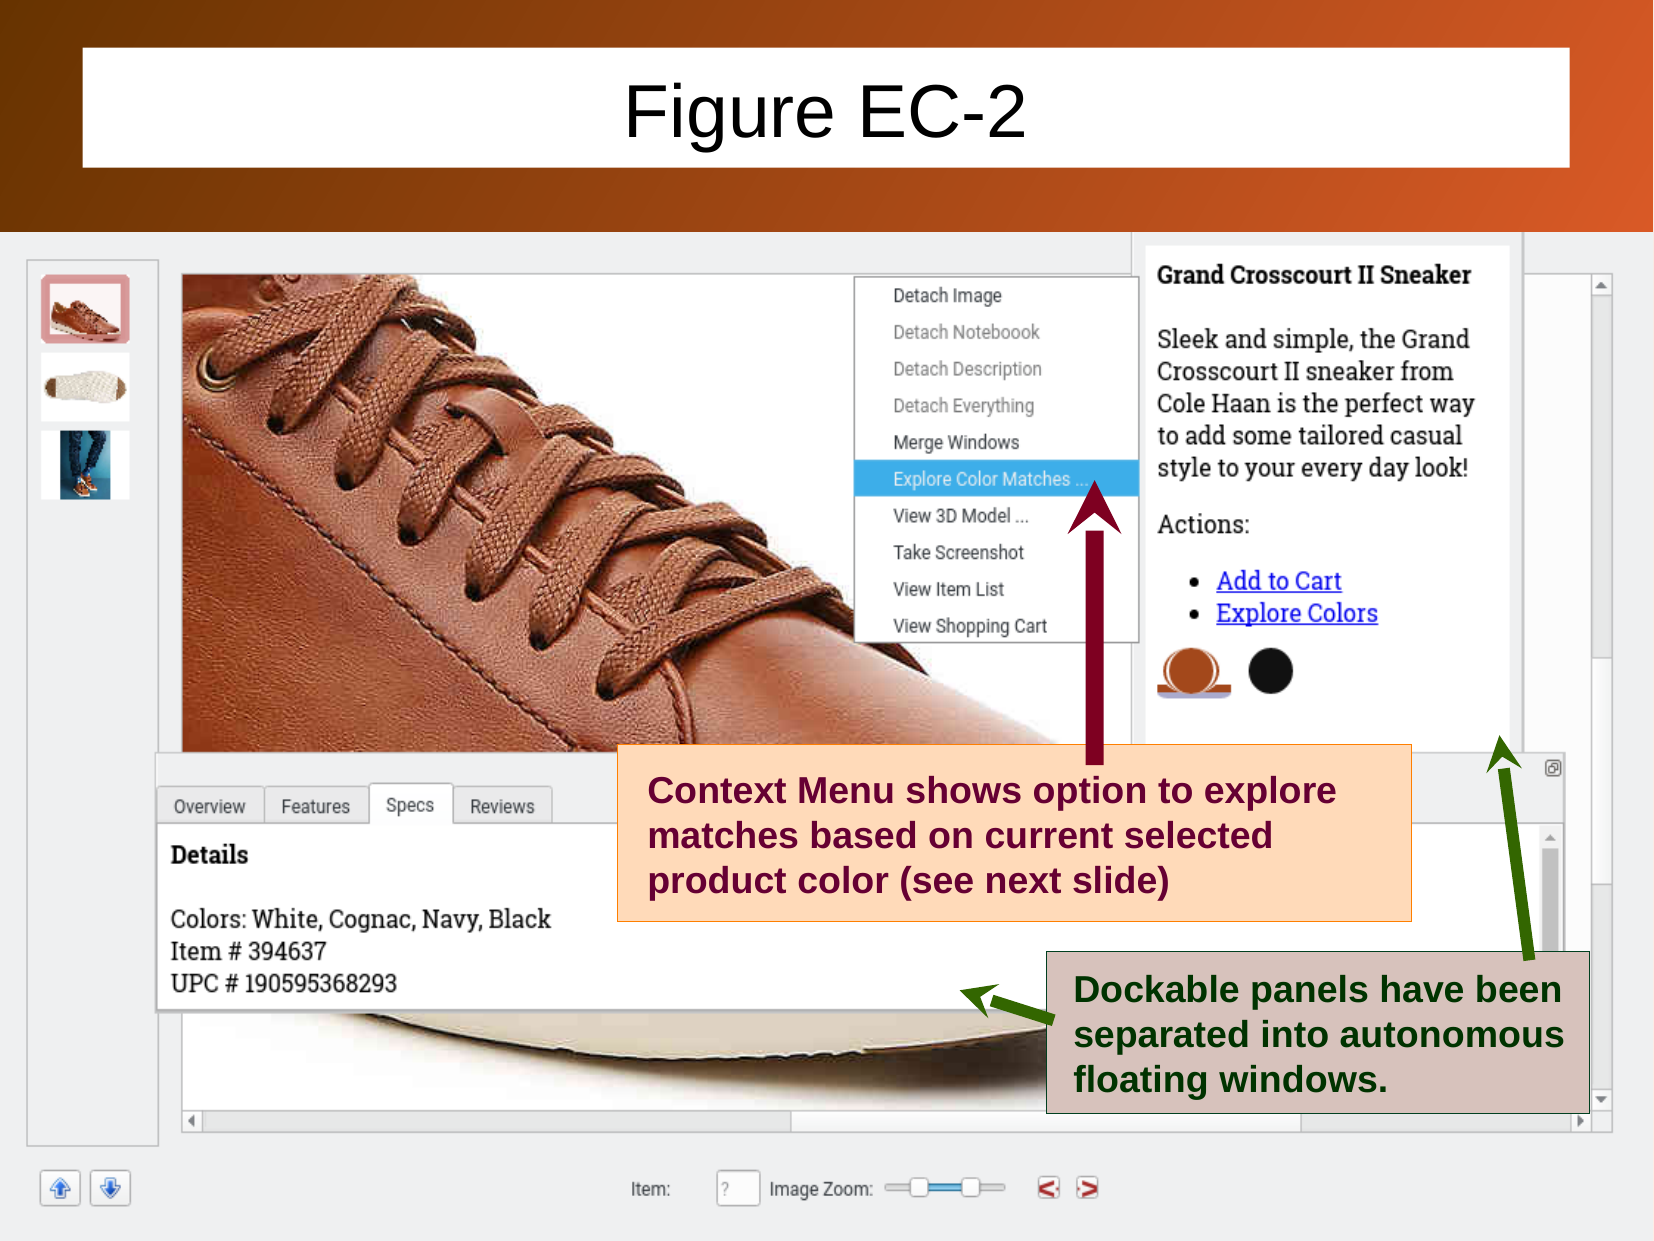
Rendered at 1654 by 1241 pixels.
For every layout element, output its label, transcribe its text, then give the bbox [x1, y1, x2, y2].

text_box Dockable panels have been separated into autonomous floating windows. [1046, 951, 1590, 1114]
text_box Figure EC-2 [82, 47, 1570, 168]
picture [0, 232, 1653, 1241]
text_box Context Menu shows option to explore matches based on current selected product color (see next slide) [617, 744, 1412, 922]
